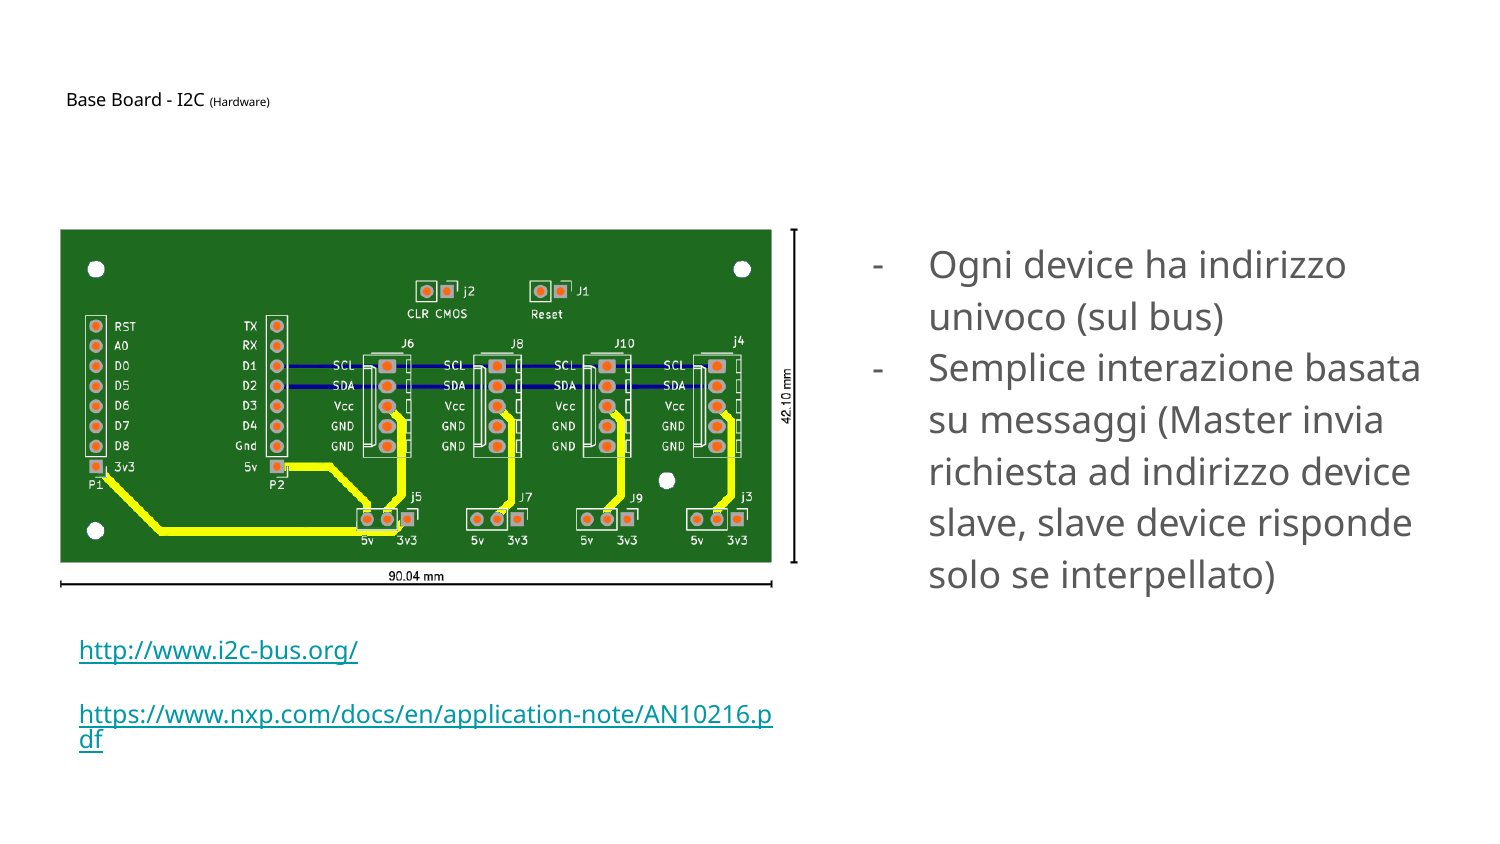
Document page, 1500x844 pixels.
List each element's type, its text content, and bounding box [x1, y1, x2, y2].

title Base Board - I2C (Hardware) [51, 72, 1449, 167]
picture [51, 134, 839, 595]
list Ogni device ha indirizzo univoco (sul bus) Semplice interazione basata su messaggi (Master invia richiesta ad indirizzo device slave, slave device risponde solo se interpellato) [838, 218, 1449, 804]
text_box http://www.i2c-bus.org/ https://www.nxp.com/docs/en/application-note/AN10216.pdf [63, 619, 799, 778]
